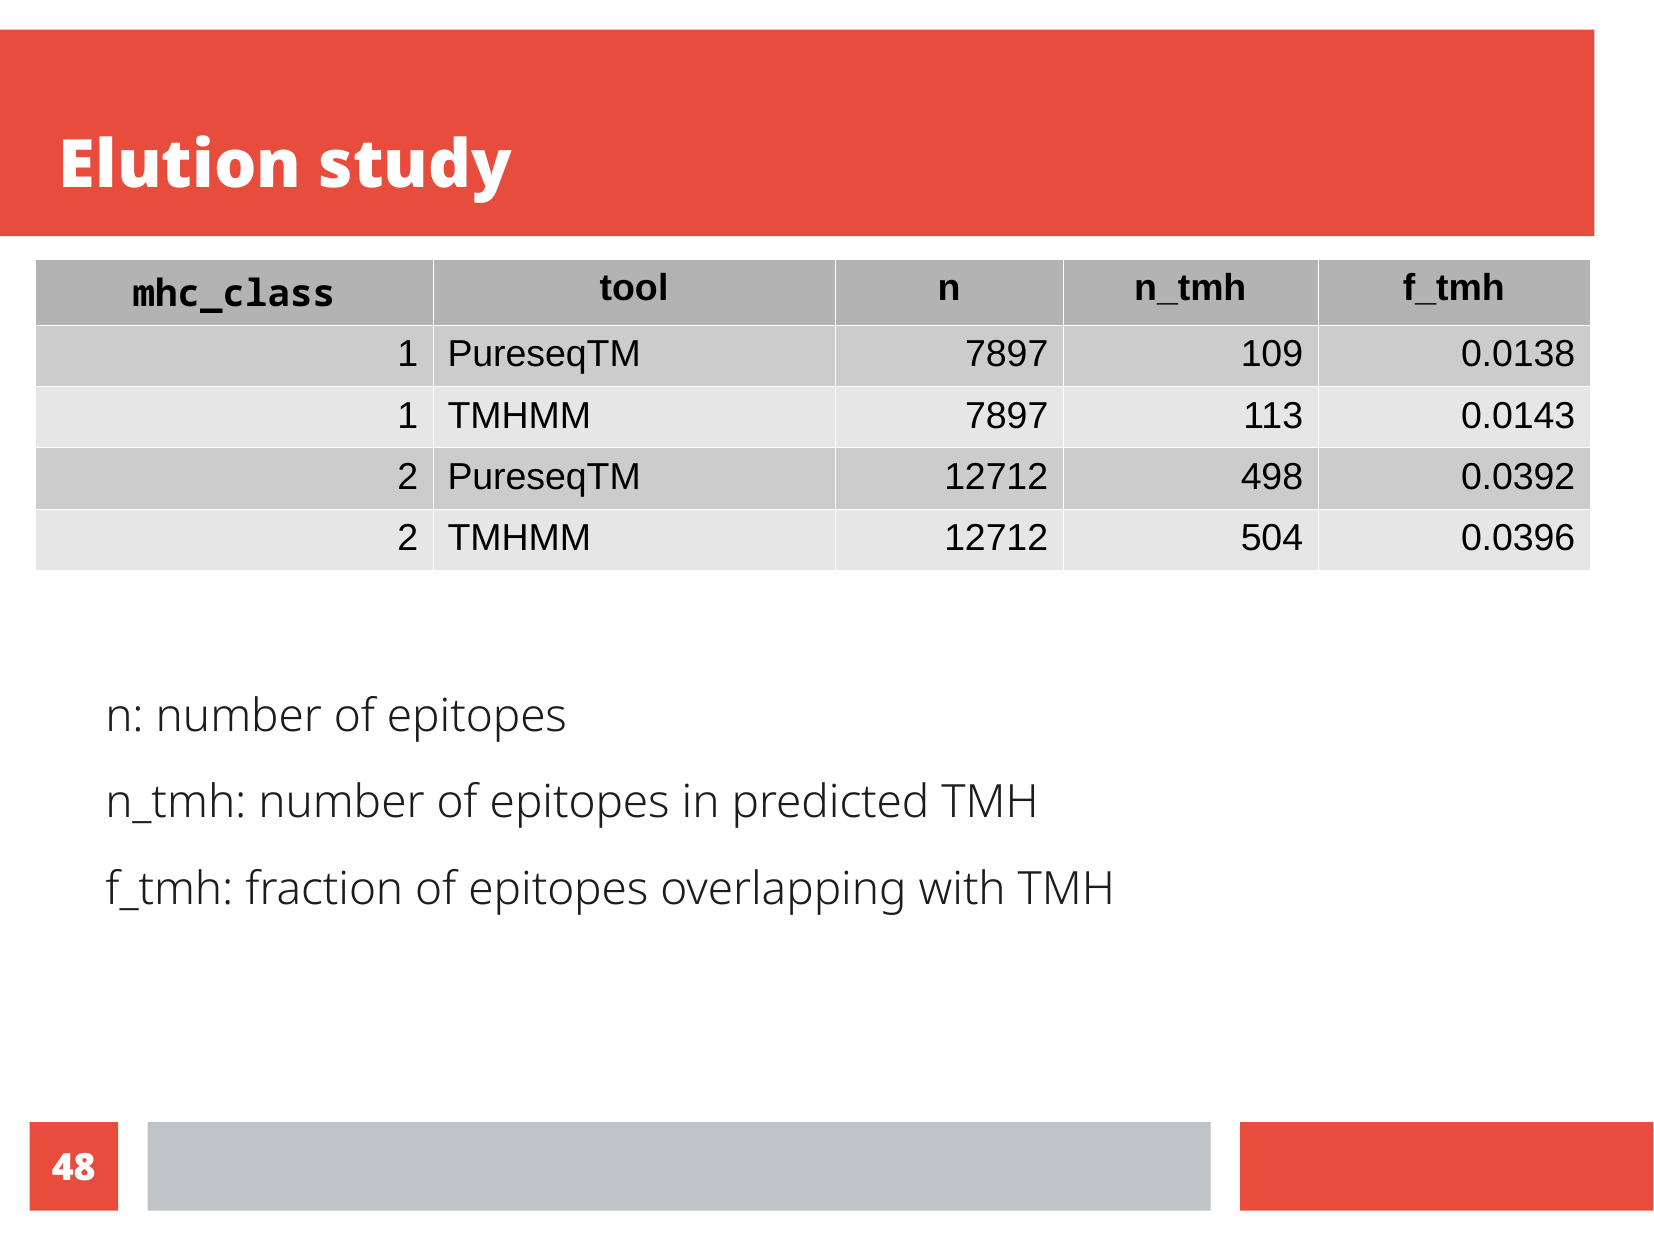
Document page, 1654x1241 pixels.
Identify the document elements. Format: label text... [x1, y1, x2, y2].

table_cell 109 [1064, 326, 1318, 386]
table_header n [836, 260, 1063, 325]
table_cell 0.0392 [1319, 448, 1590, 509]
table_header f_tmh [1319, 260, 1590, 325]
table_cell 12712 [836, 510, 1063, 570]
table_cell 1 [36, 326, 433, 386]
table_cell 7897 [836, 387, 1063, 447]
table_cell TMHMM [434, 387, 835, 447]
list n: number of epitopes n_tmh: number of epitopes in predicted TMH f_tmh: fraction of epitopes overlapping with TMH [58, 585, 1565, 1093]
table_cell 0.0138 [1319, 326, 1590, 386]
table_cell 2 [36, 448, 433, 509]
table_cell 0.0143 [1319, 387, 1590, 447]
table_header tool [434, 260, 835, 325]
table_cell 7897 [836, 326, 1063, 386]
table_cell 1 [36, 387, 433, 447]
table_cell 504 [1064, 510, 1318, 570]
title Elution study [59, 59, 1595, 207]
table_cell 2 [36, 510, 433, 570]
table_cell 113 [1064, 387, 1318, 447]
table_header n_tmh [1064, 260, 1318, 325]
table_cell PureseqTM [434, 326, 835, 386]
table_cell 498 [1064, 448, 1318, 509]
table_cell 12712 [836, 448, 1063, 509]
table_cell PureseqTM [434, 448, 835, 509]
table_header mhc_class [36, 260, 433, 325]
table_cell TMHMM [434, 510, 835, 570]
table_cell 0.0396 [1319, 510, 1590, 570]
